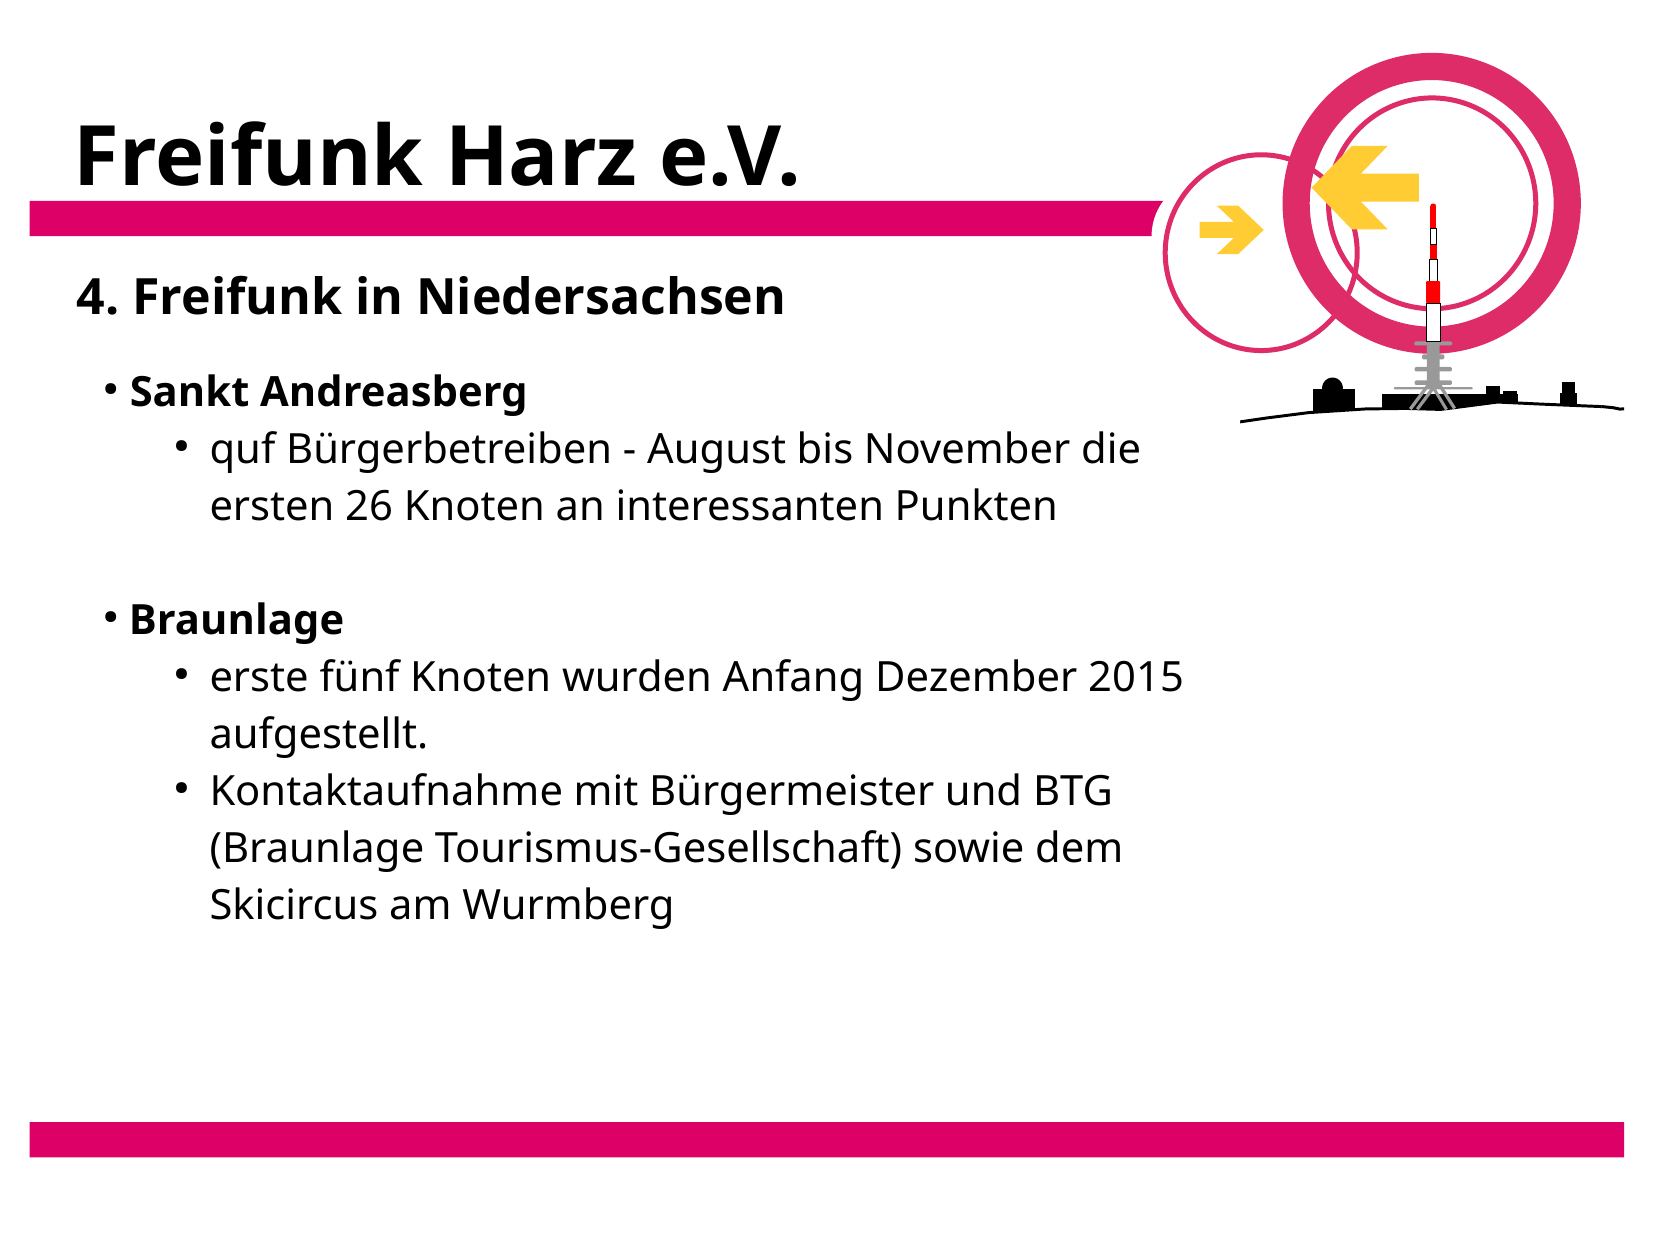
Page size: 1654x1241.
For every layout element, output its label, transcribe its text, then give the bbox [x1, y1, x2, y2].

subtitle Niedersachsen [82, 324, 1571, 1123]
text_box 4. Freifunk in Niedersachsen [76, 236, 1034, 355]
text_box Sankt Andreasberg quf Bürgerbetreiben - August bis November die ersten 26 Knoten an interessanten Punkten Braunlage erste fünf Knoten wurden Anfang Dezember 2015 aufgestellt. Kontaktaufnahme mit Bürgermeister und BTG (Braunlage Tourismus-Gesellschaft) sowie dem Skicircus am Wurmberg [88, 354, 1241, 1117]
